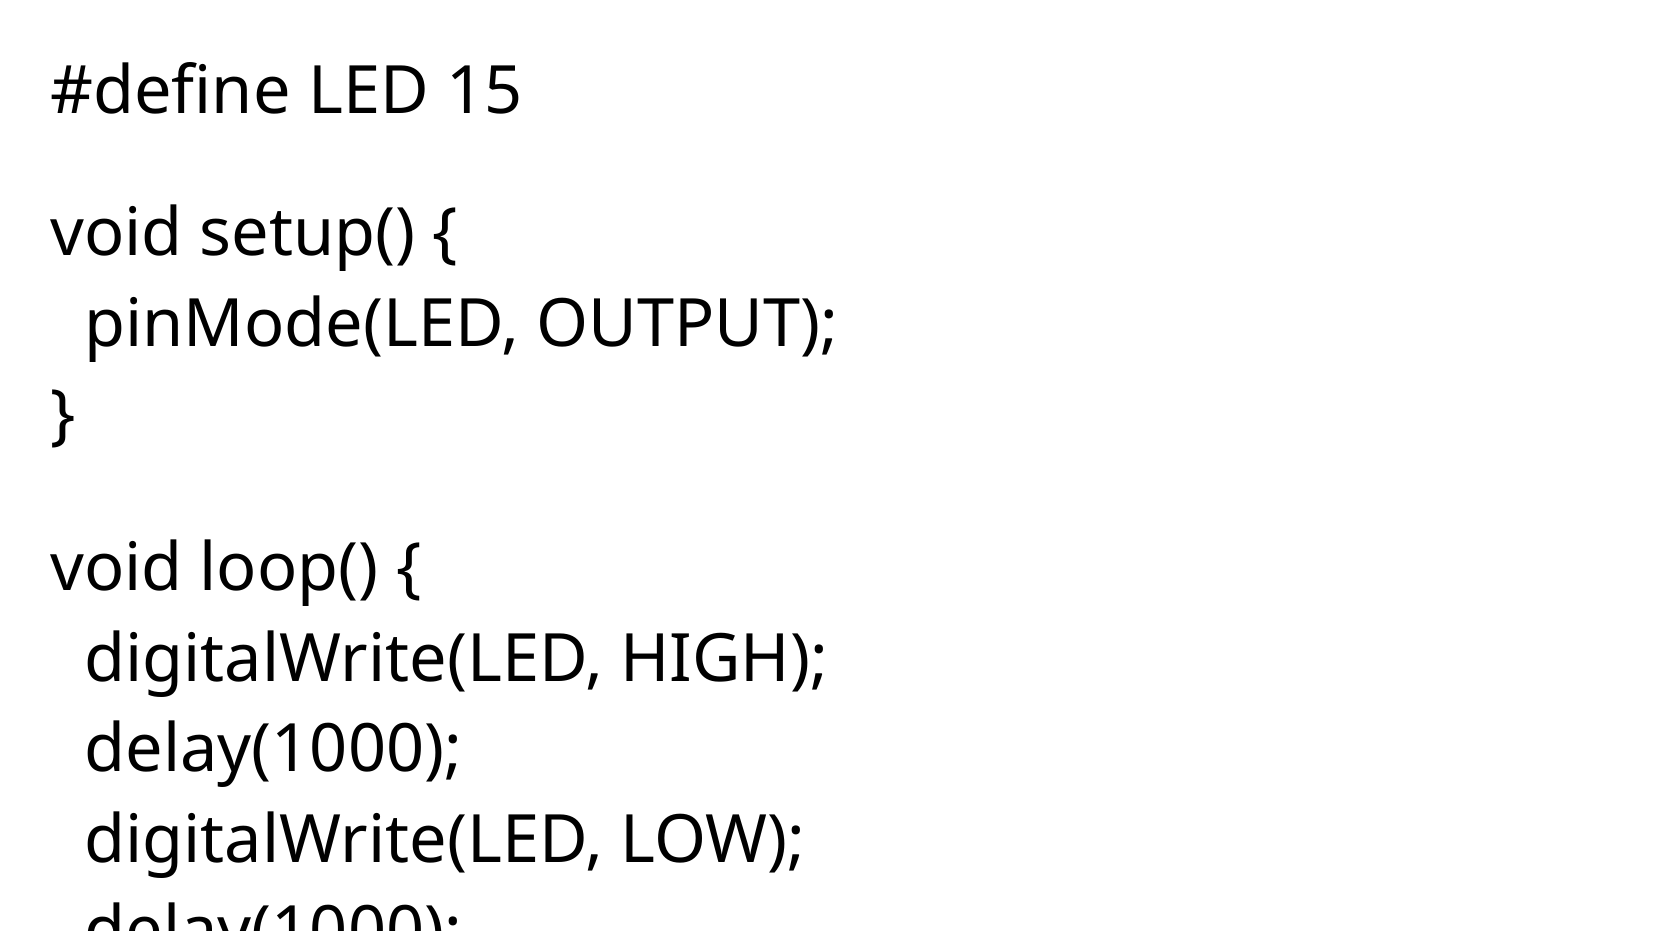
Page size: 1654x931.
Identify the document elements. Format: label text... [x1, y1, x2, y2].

text_box #define LED 15 void setup() { pinMode(LED, OUTPUT); } void loop() { digitalWrite(LED, HIGH); delay(1000); digitalWrite(LED, LOW); delay(1000); } [35, 35, 1642, 922]
